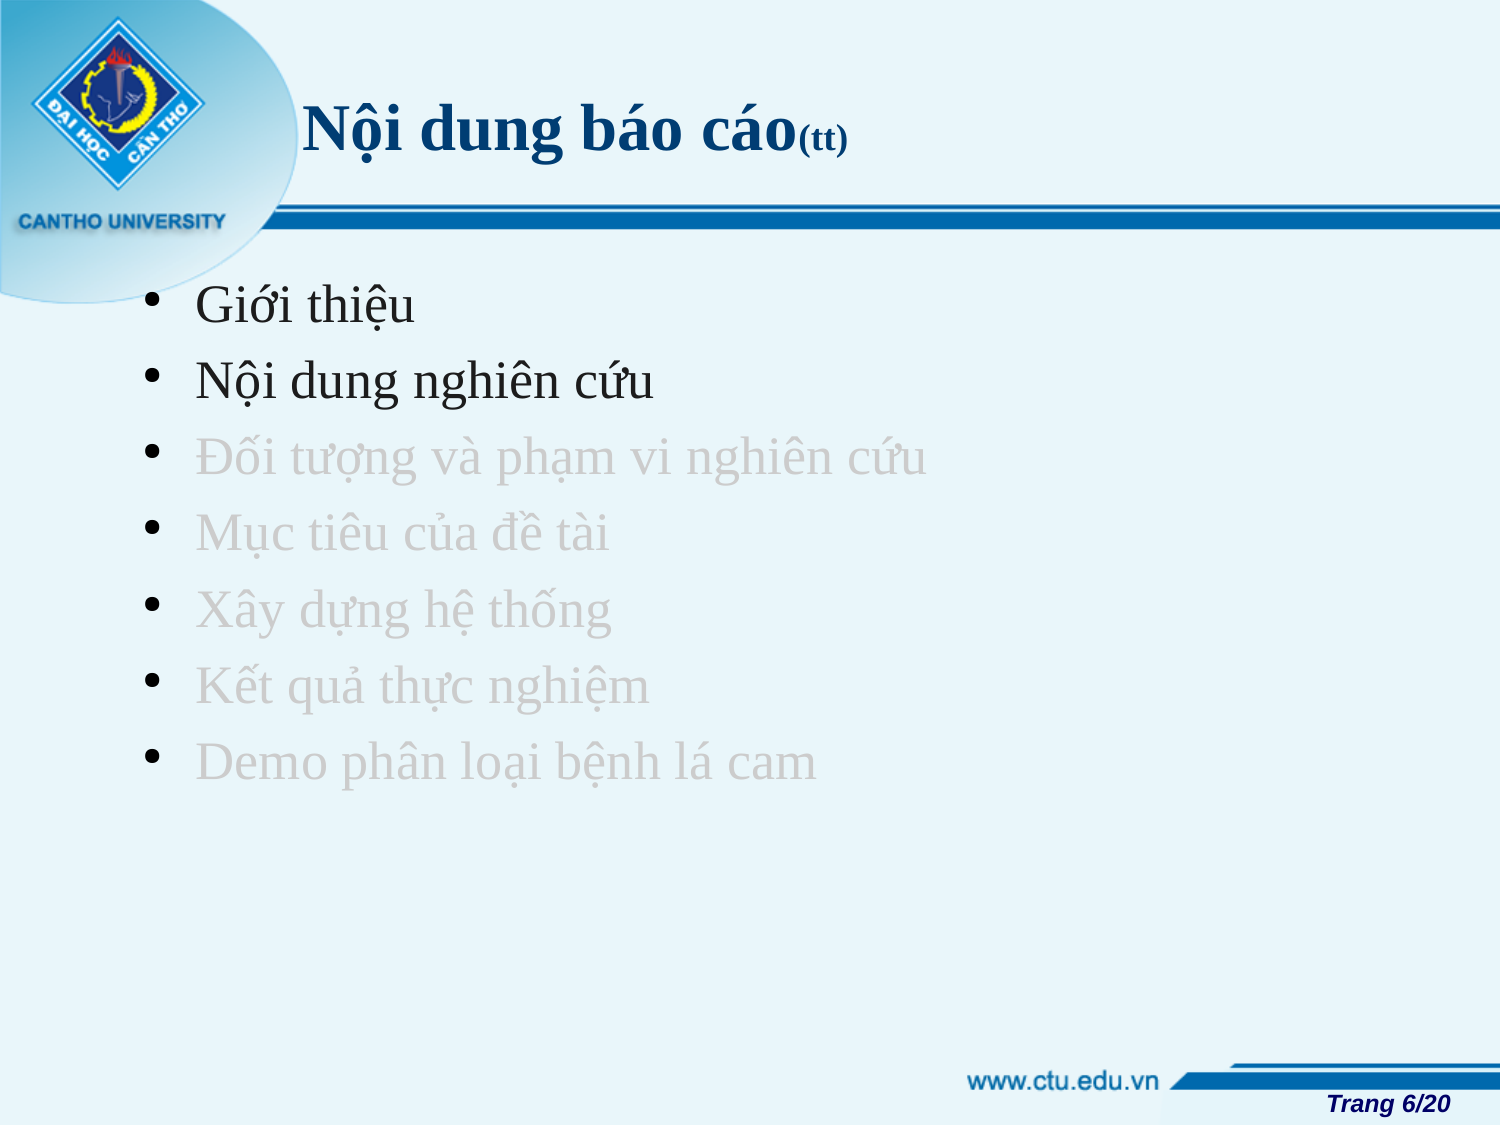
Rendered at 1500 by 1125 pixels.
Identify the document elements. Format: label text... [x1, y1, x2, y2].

text_box Trang 6/20 [1311, 1080, 1497, 1125]
picture [0, 0, 1500, 1125]
title Nội dung báo cáo(tt) [287, 46, 1450, 202]
list Giới thiệu Nội dung nghiên cứu Đối tượng và phạm vi nghiên cứu Mục tiêu của đề tài Xây dựng hệ thống Kết quả thực nghiệm Demo phân loại bệnh lá cam [125, 267, 1450, 1050]
